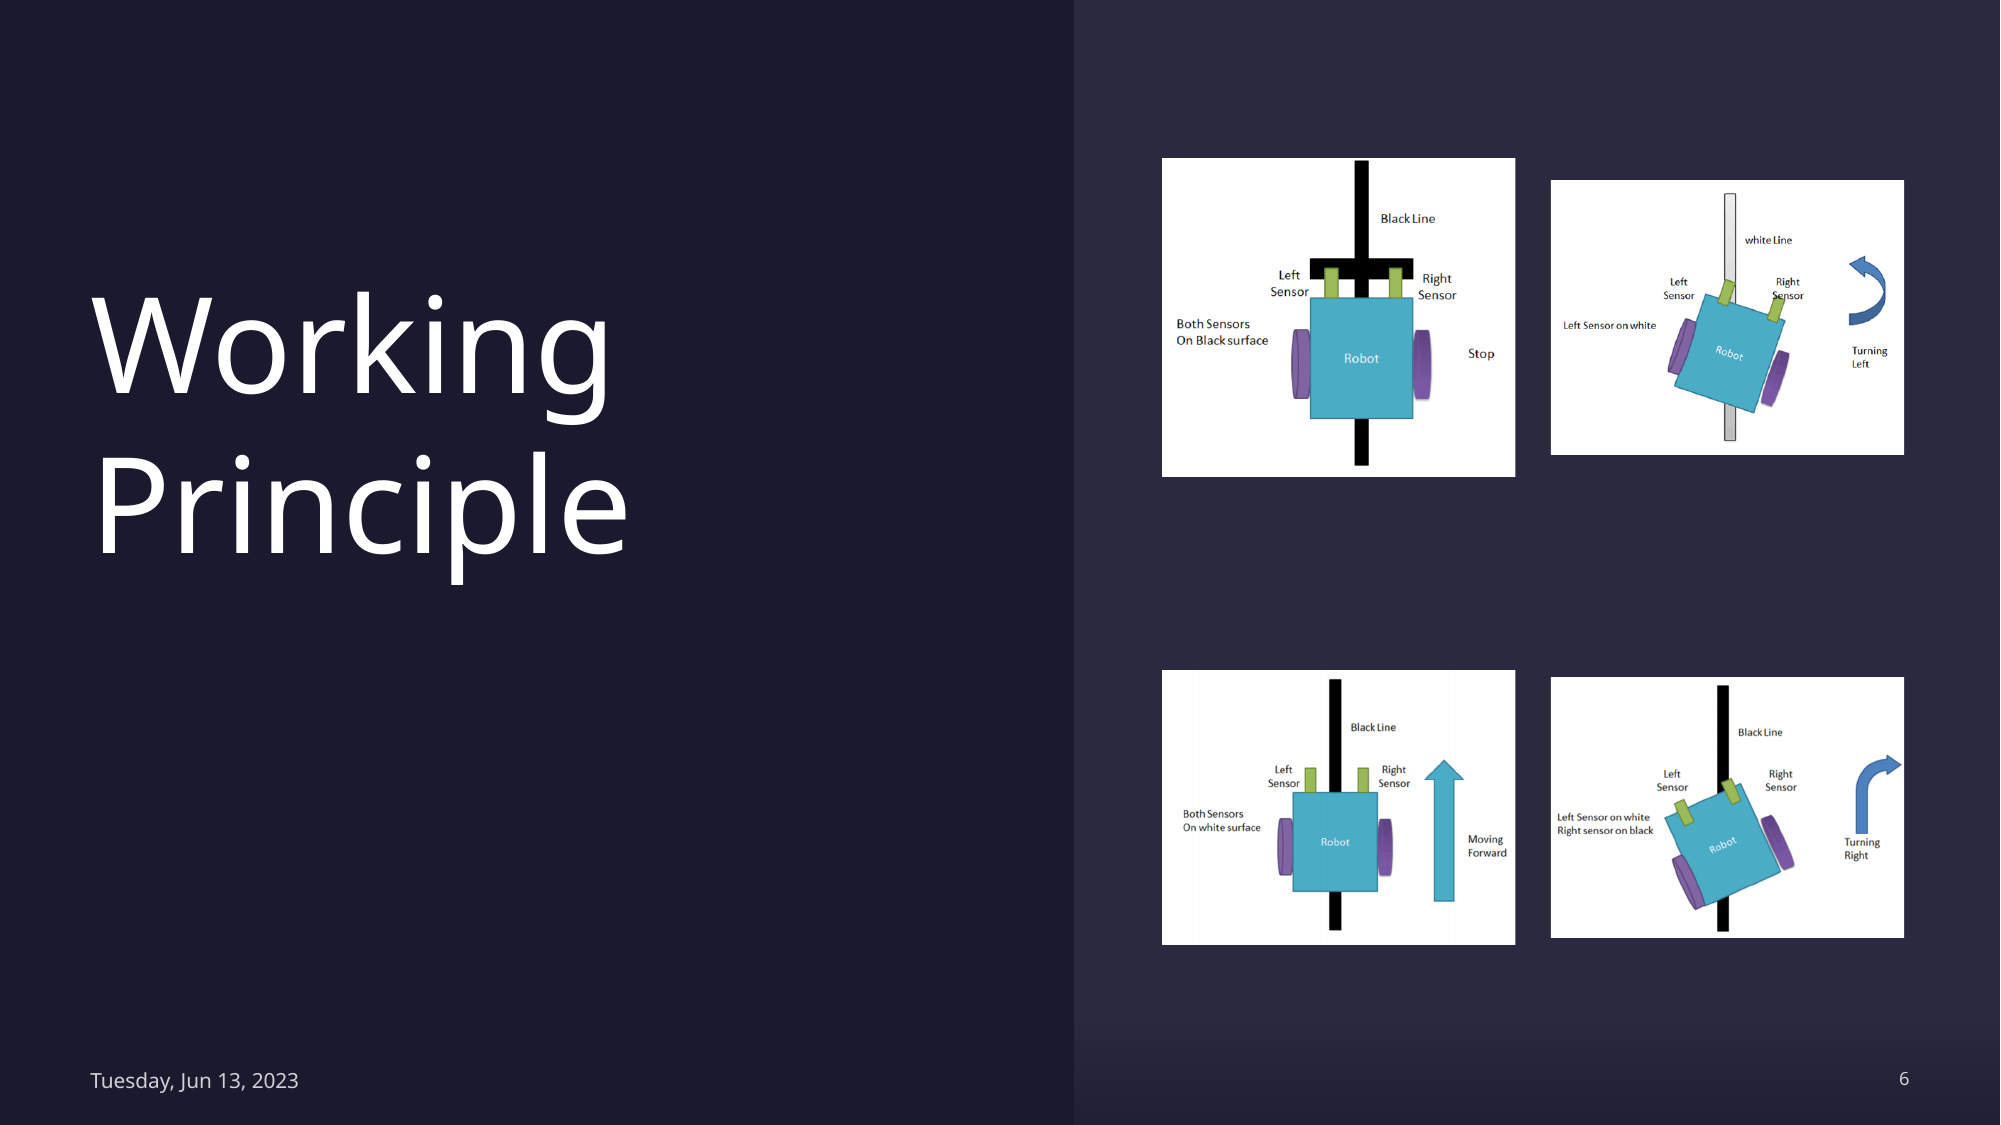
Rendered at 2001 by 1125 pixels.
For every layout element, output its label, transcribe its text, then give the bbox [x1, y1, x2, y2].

slide_number Tuesday, Jun 13, 2023 [90, 1067, 522, 1093]
slide_number <number> [1632, 1067, 1910, 1093]
text_box [0, 0, 2000, 1125]
title Working Principle [90, 90, 983, 580]
